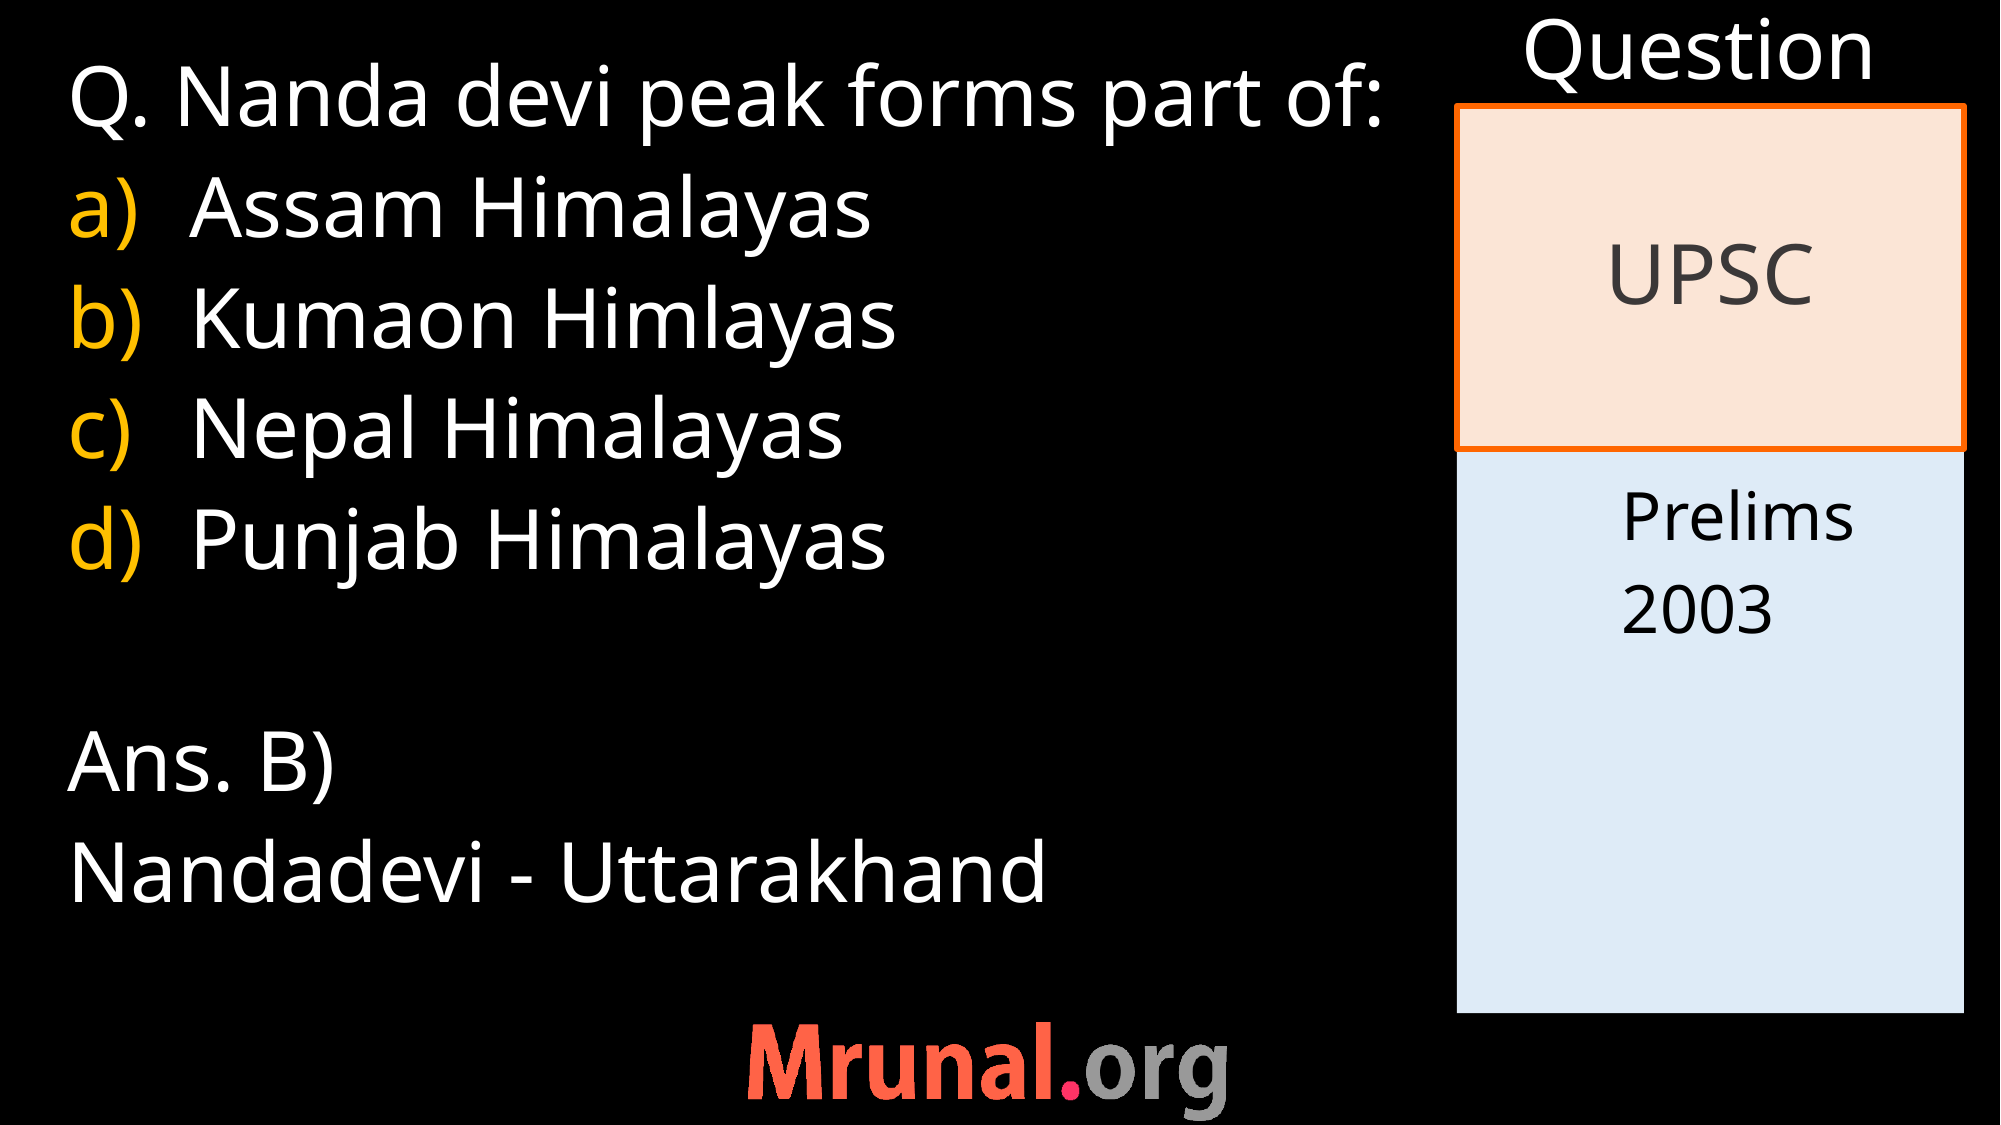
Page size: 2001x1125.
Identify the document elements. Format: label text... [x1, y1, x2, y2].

picture [741, 1014, 1230, 1125]
title UPSC [1456, 106, 1964, 449]
list Prelims 2003 [1456, 452, 1964, 1014]
list Question [1457, 0, 1964, 106]
list Q. Nanda devi peak forms part of: Assam Himalayas Kumaon Himlayas Nepal Himalayas Punjab Himalayas Ans. B) Nandadevi - Uttarakhand [52, 47, 1447, 1014]
